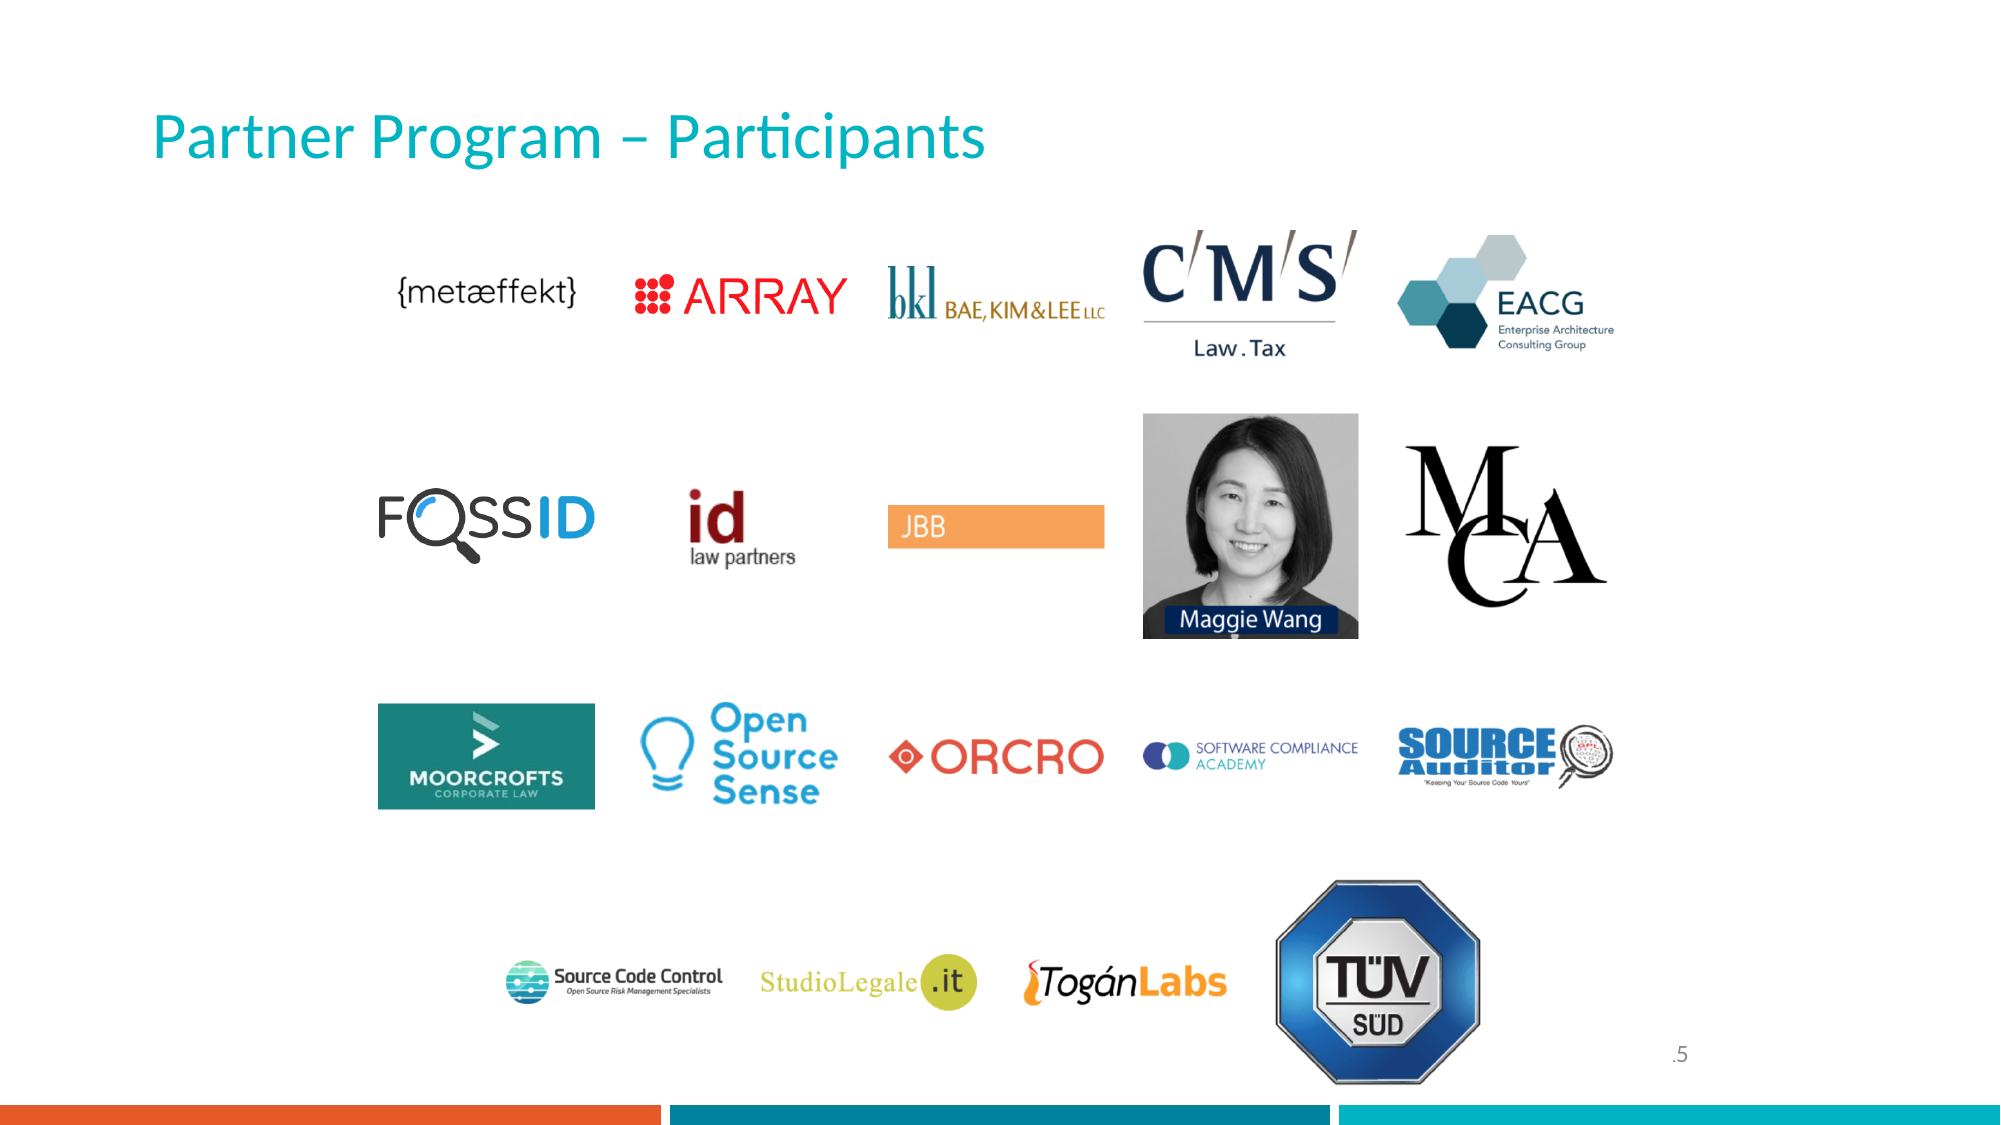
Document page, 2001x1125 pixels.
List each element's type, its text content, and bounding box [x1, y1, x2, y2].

title Partner Program – Participants [137, 59, 1863, 216]
text_box 15 [1673, 1022, 1863, 1083]
picture [327, 175, 1673, 1102]
